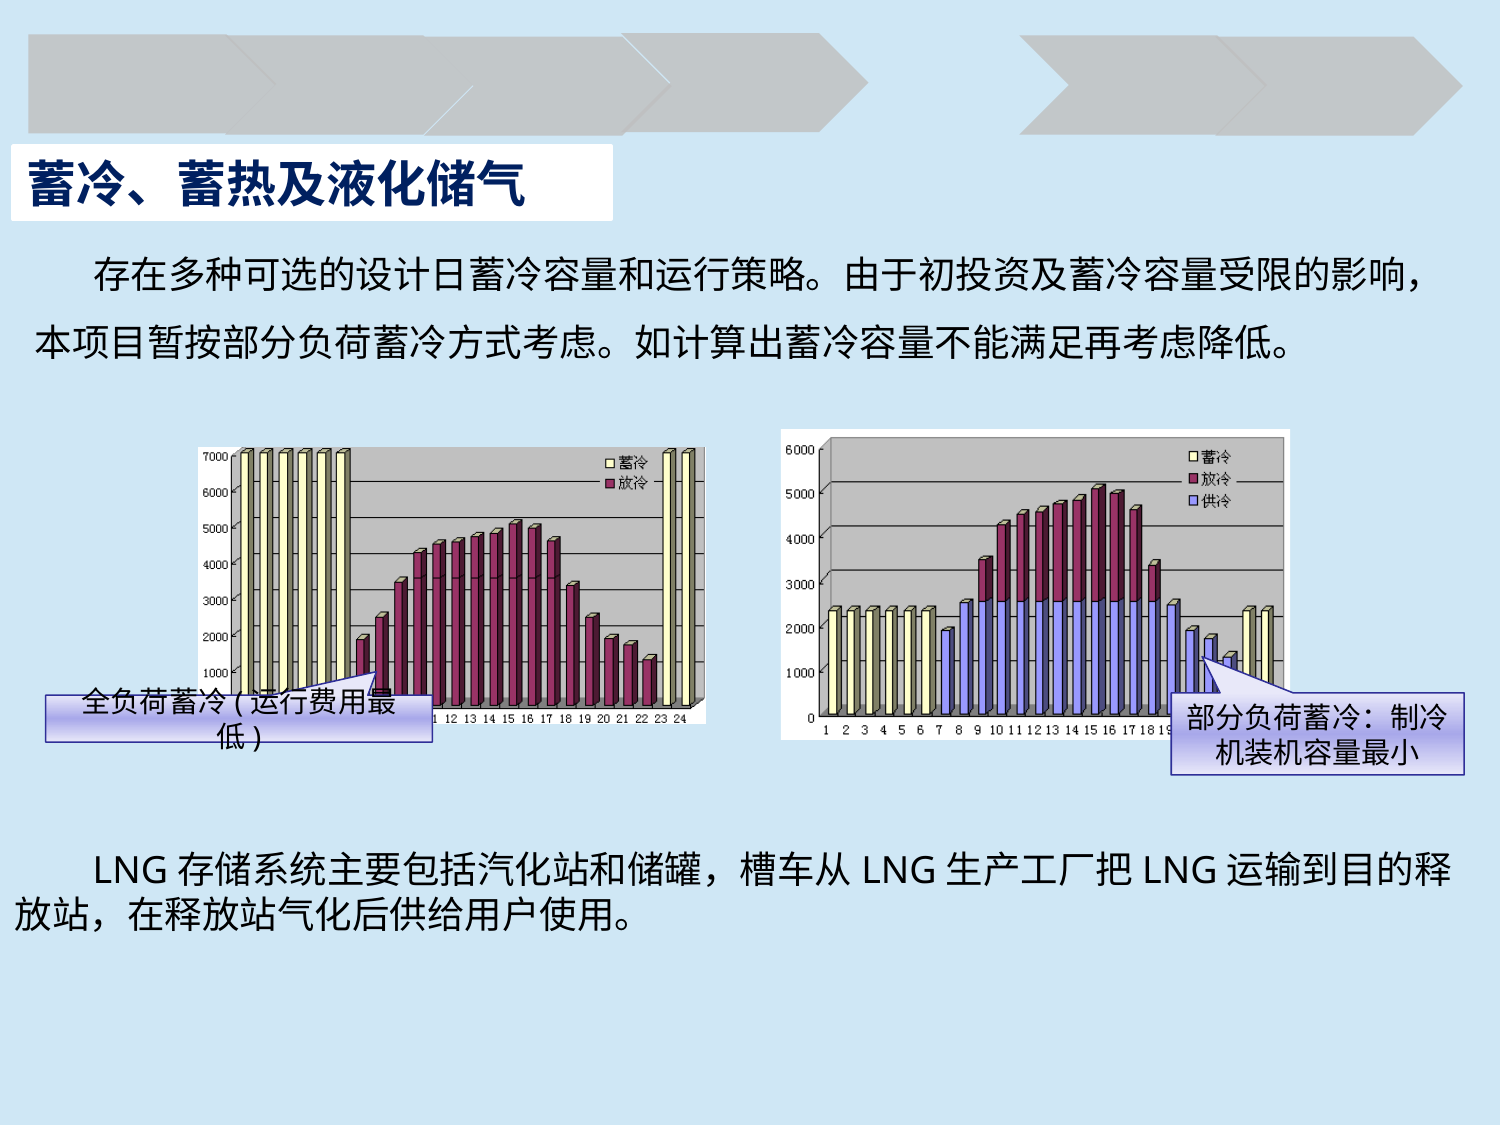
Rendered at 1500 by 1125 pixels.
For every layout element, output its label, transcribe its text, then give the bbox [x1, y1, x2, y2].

picture [780, 429, 1291, 740]
text_box LNG存储系统主要包括汽化站和储罐，槽车从LNG生产工厂把LNG运输到目的释放站，在释放站气化后供给用户使用。 [0, 838, 1488, 944]
text_box 部分负荷蓄冷：制冷机装机容量最小 [1171, 656, 1465, 775]
text_box [28, 33, 869, 136]
text_box 存在多种可选的设计日蓄冷容量和运行策略。由于初投资及蓄冷容量受限的影响，本项目暂按部分负荷蓄冷方式考虑。如计算出蓄冷容量不能满足再考虑降低。 [19, 221, 1462, 372]
text_box 全负荷蓄冷(运行费用最低) [45, 671, 433, 743]
picture [198, 447, 706, 724]
text_box [1019, 35, 1463, 136]
text_box 蓄冷、蓄热及液化储气 [13, 146, 611, 220]
